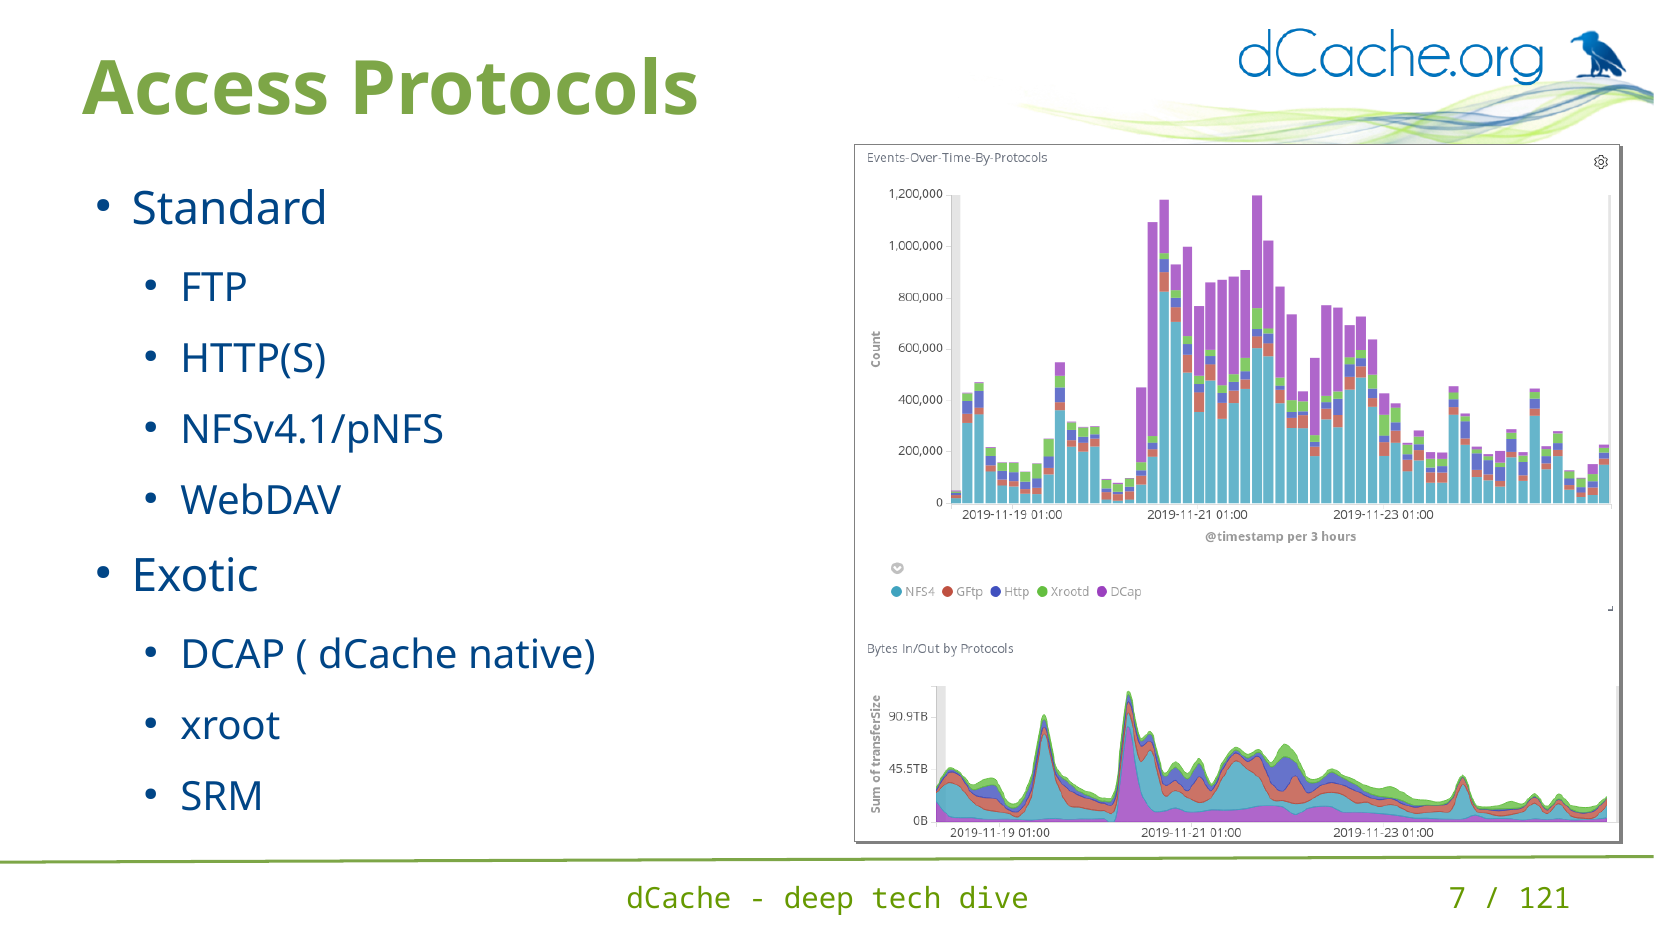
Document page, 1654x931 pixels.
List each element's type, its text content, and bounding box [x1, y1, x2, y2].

title Access Protocols [82, 40, 1605, 131]
list Standard FTP HTTP(S) NFSv4.1/pNFS WebDAV Exotic DCAP ( dCache native) xroot SRM [82, 175, 854, 829]
picture [854, 16, 1654, 842]
